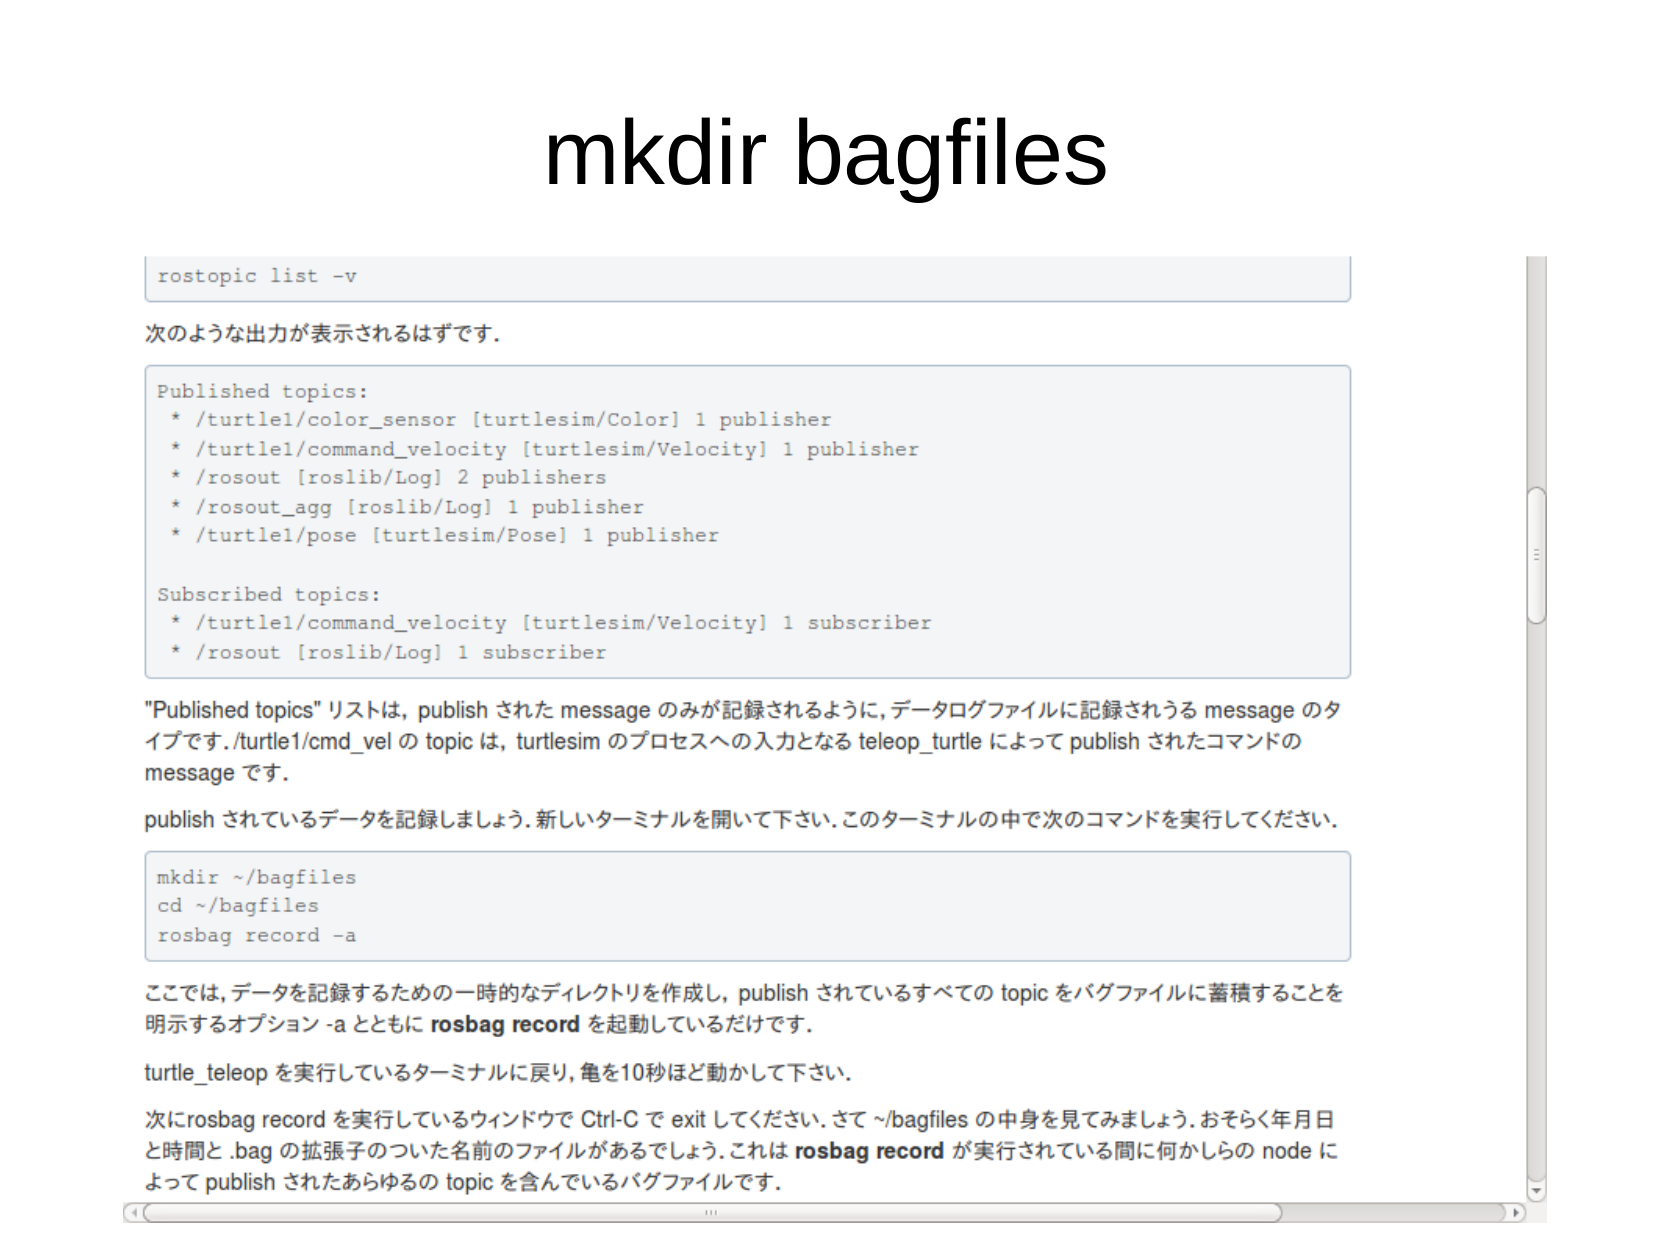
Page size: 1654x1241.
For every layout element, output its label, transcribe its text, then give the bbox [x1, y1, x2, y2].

picture [123, 257, 1547, 1224]
title mkdir bagfiles [82, 49, 1571, 257]
